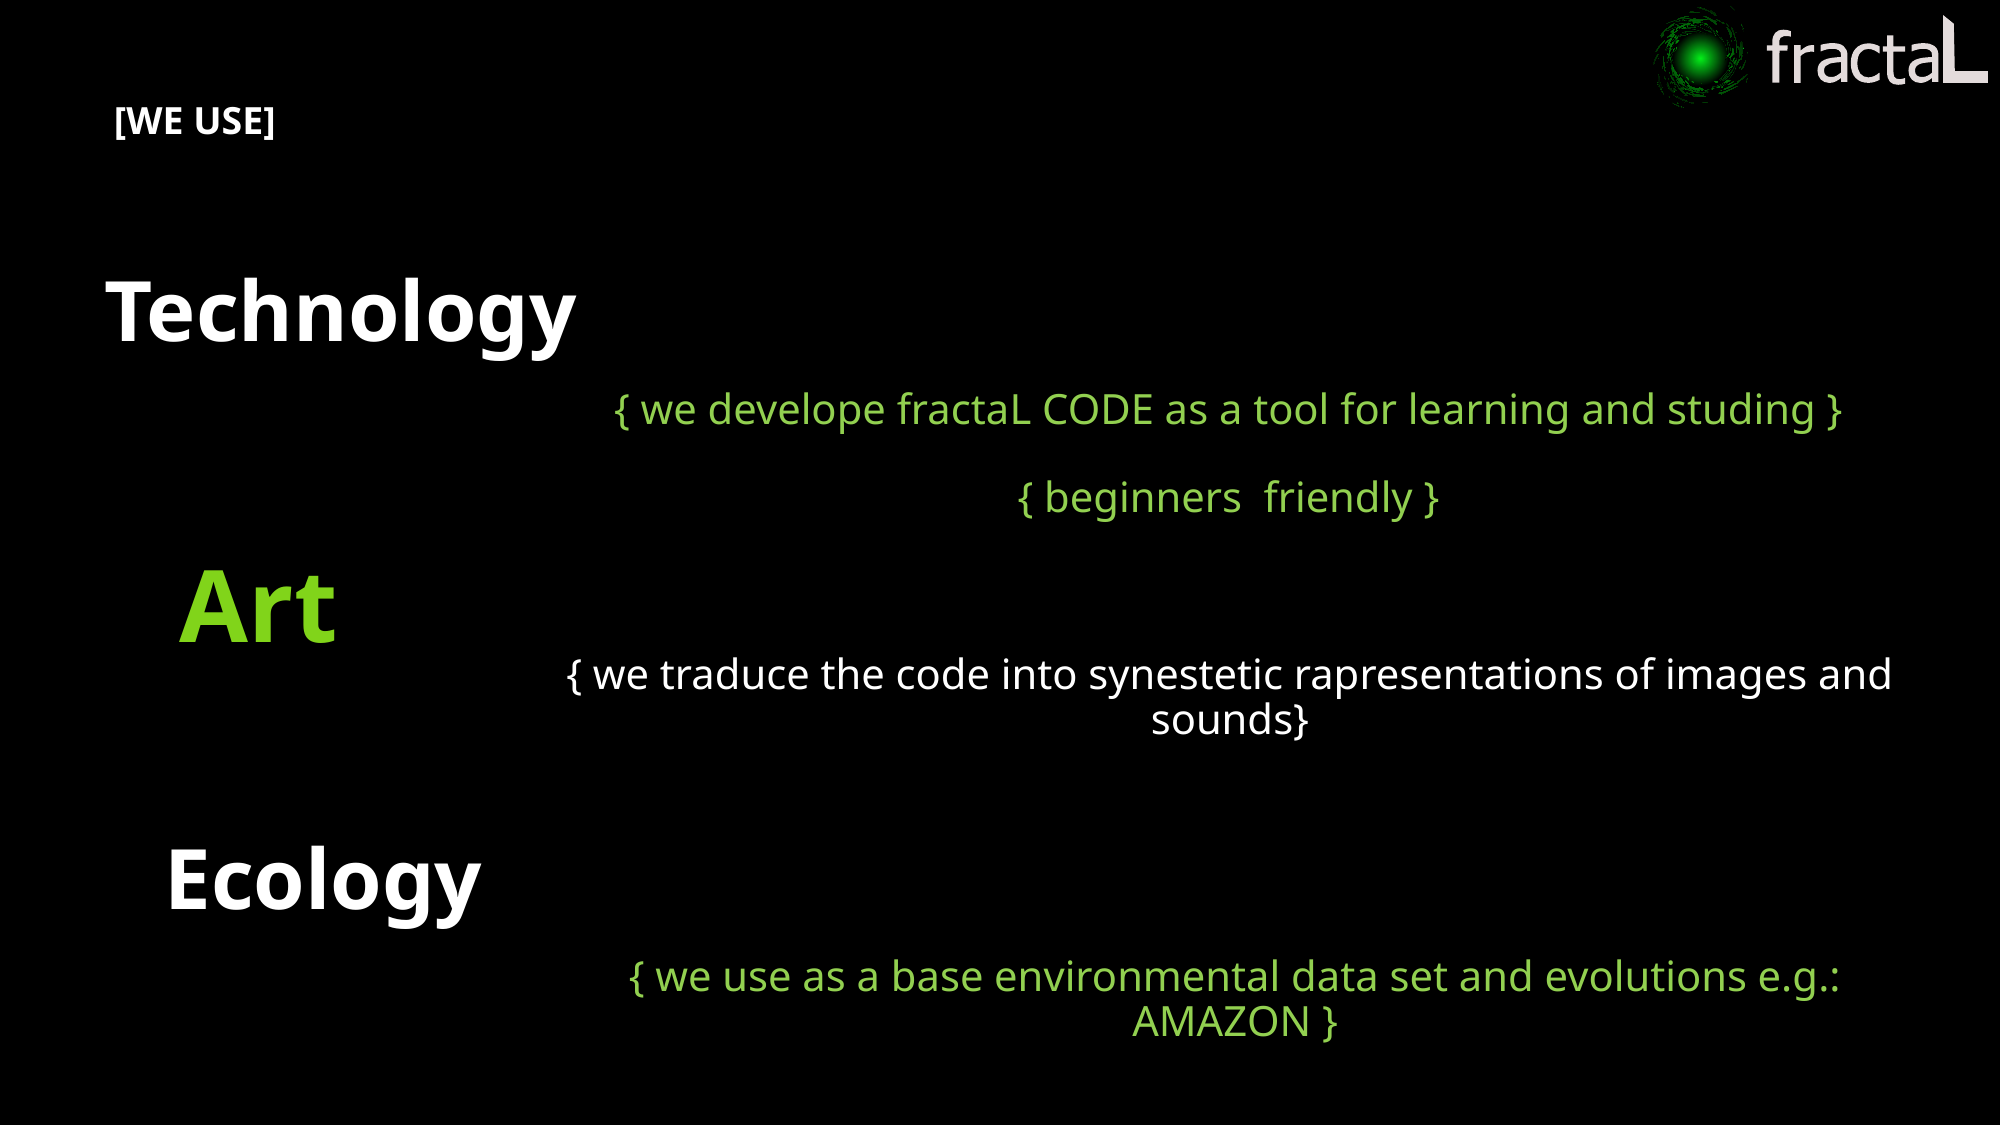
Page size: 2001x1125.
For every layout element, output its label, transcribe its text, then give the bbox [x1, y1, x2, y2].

text_box { we develope fractaL CODE as a tool for learning and studing } [510, 302, 1947, 520]
text_box [WE USE] [99, 86, 496, 194]
text_box { beginners friendly } [861, 389, 1596, 589]
picture [1653, 5, 1988, 108]
text_box { we traduce the code into synestetic rapresentations of images and sounds} [525, 589, 1936, 807]
text_box { we use as a base environmental data set and evolutions e.g.: AMAZON } [509, 891, 1960, 1110]
text_box Art [165, 527, 361, 665]
text_box Technology [90, 244, 661, 361]
text_box Ecology [150, 812, 553, 930]
